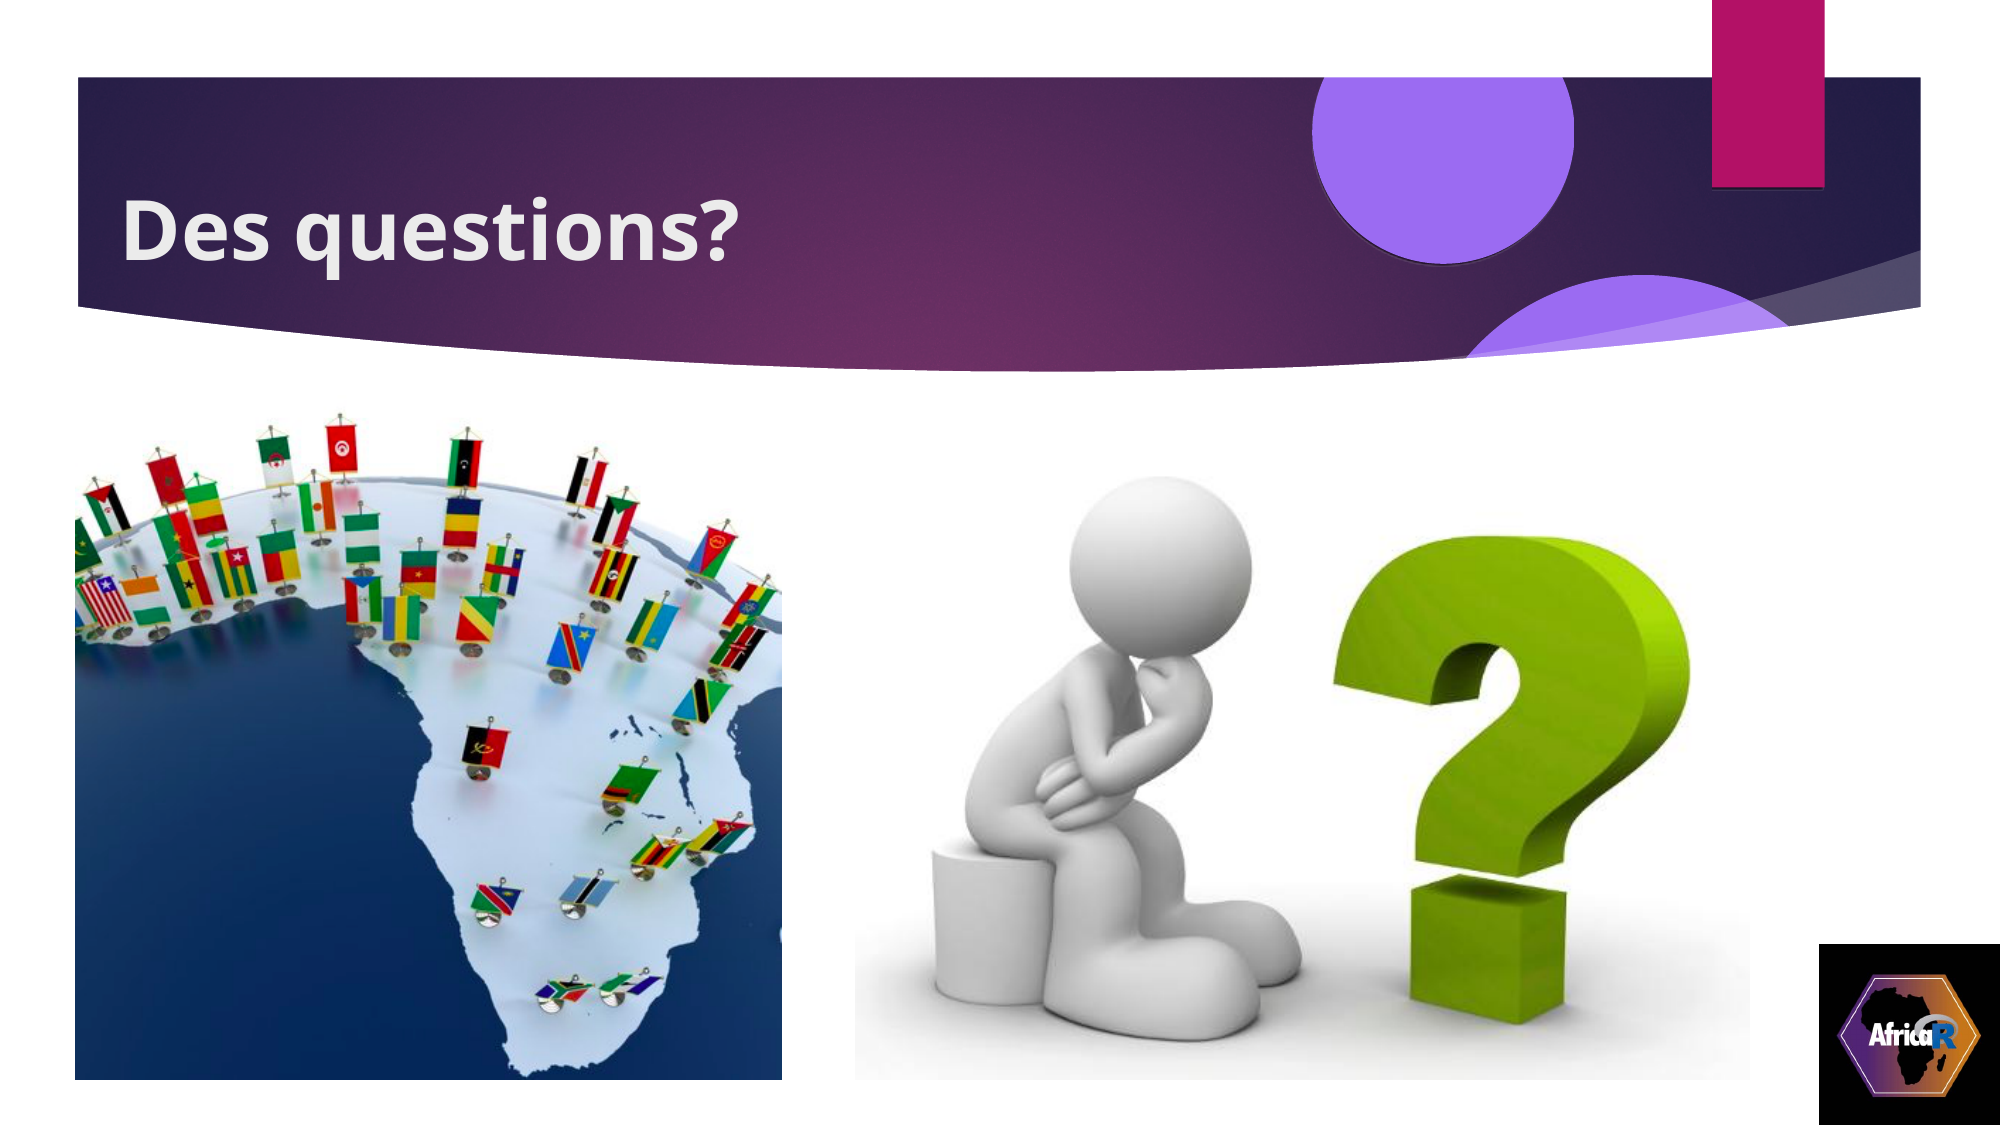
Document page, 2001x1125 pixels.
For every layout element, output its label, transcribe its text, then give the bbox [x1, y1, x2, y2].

picture [855, 417, 1750, 1080]
picture [79, 78, 1572, 371]
text_box Des questions? [104, 106, 1695, 285]
picture [1819, 944, 2000, 1125]
picture [1564, 78, 1920, 300]
picture [75, 373, 782, 1080]
